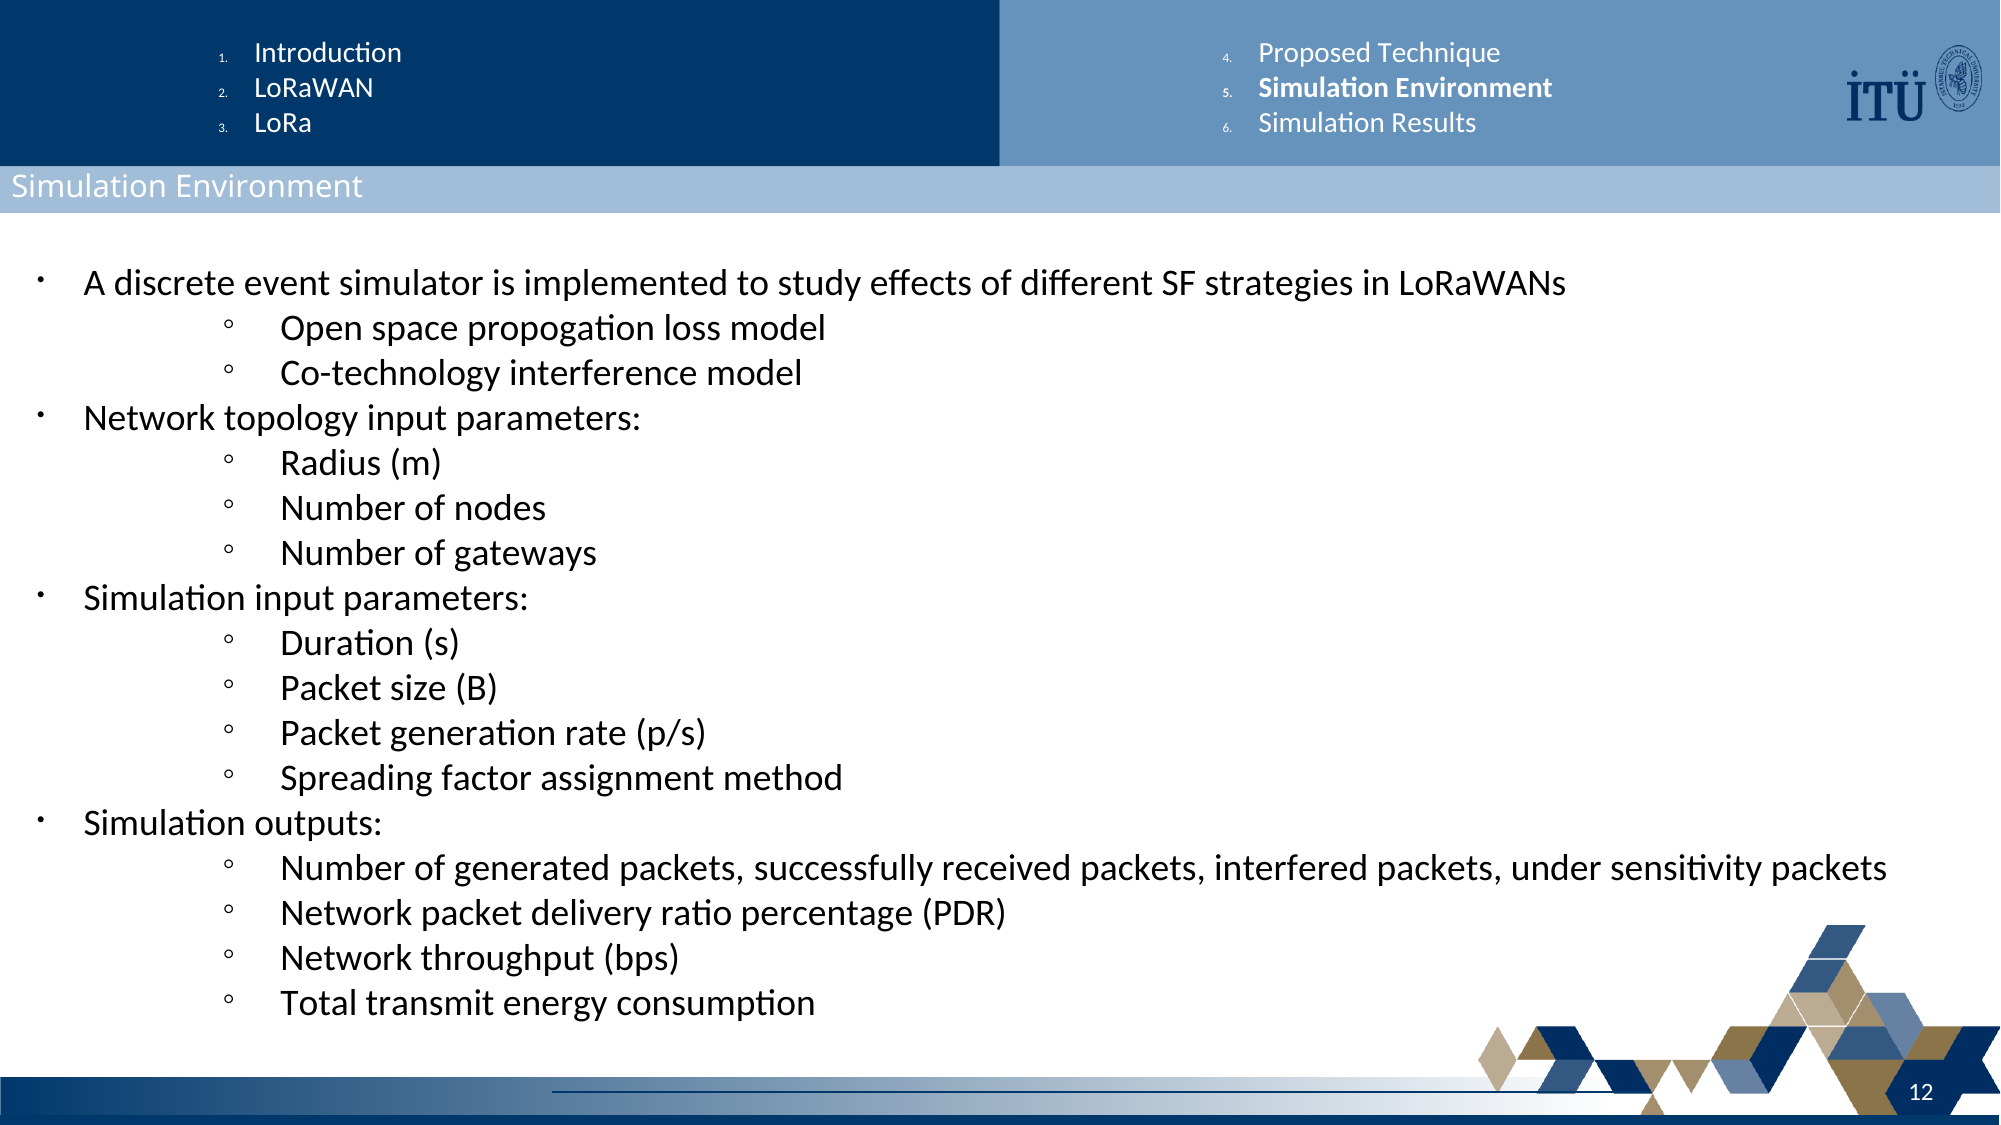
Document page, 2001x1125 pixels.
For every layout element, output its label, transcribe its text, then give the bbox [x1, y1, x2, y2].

slide_number 12 [1880, 1059, 1962, 1122]
list Simulation Environment [11, 162, 1992, 212]
text_box Proposed Technique Simulation Environment Simulation Results [1015, 25, 1842, 133]
text_box Introduction LoRaWAN LoRa [11, 25, 901, 133]
text_box A discrete event simulator is implemented to study effects of different SF strategies in LoRaWANs Open space propogation loss model Co-technology interference model Network topology input parameters: Radius (m) Number of nodes Number of gateways Simulation input parameters: Duration (s) Packet size (B) Packet generation rate (p/s) Spreading factor assignment method Simulation outputs: Number of generated packets, successfully received packets, interfered packets, under sensitivity packets Network packet delivery ratio percentage (PDR) Network throughput (bps) Total transmit energy consumption [21, 250, 1976, 1023]
